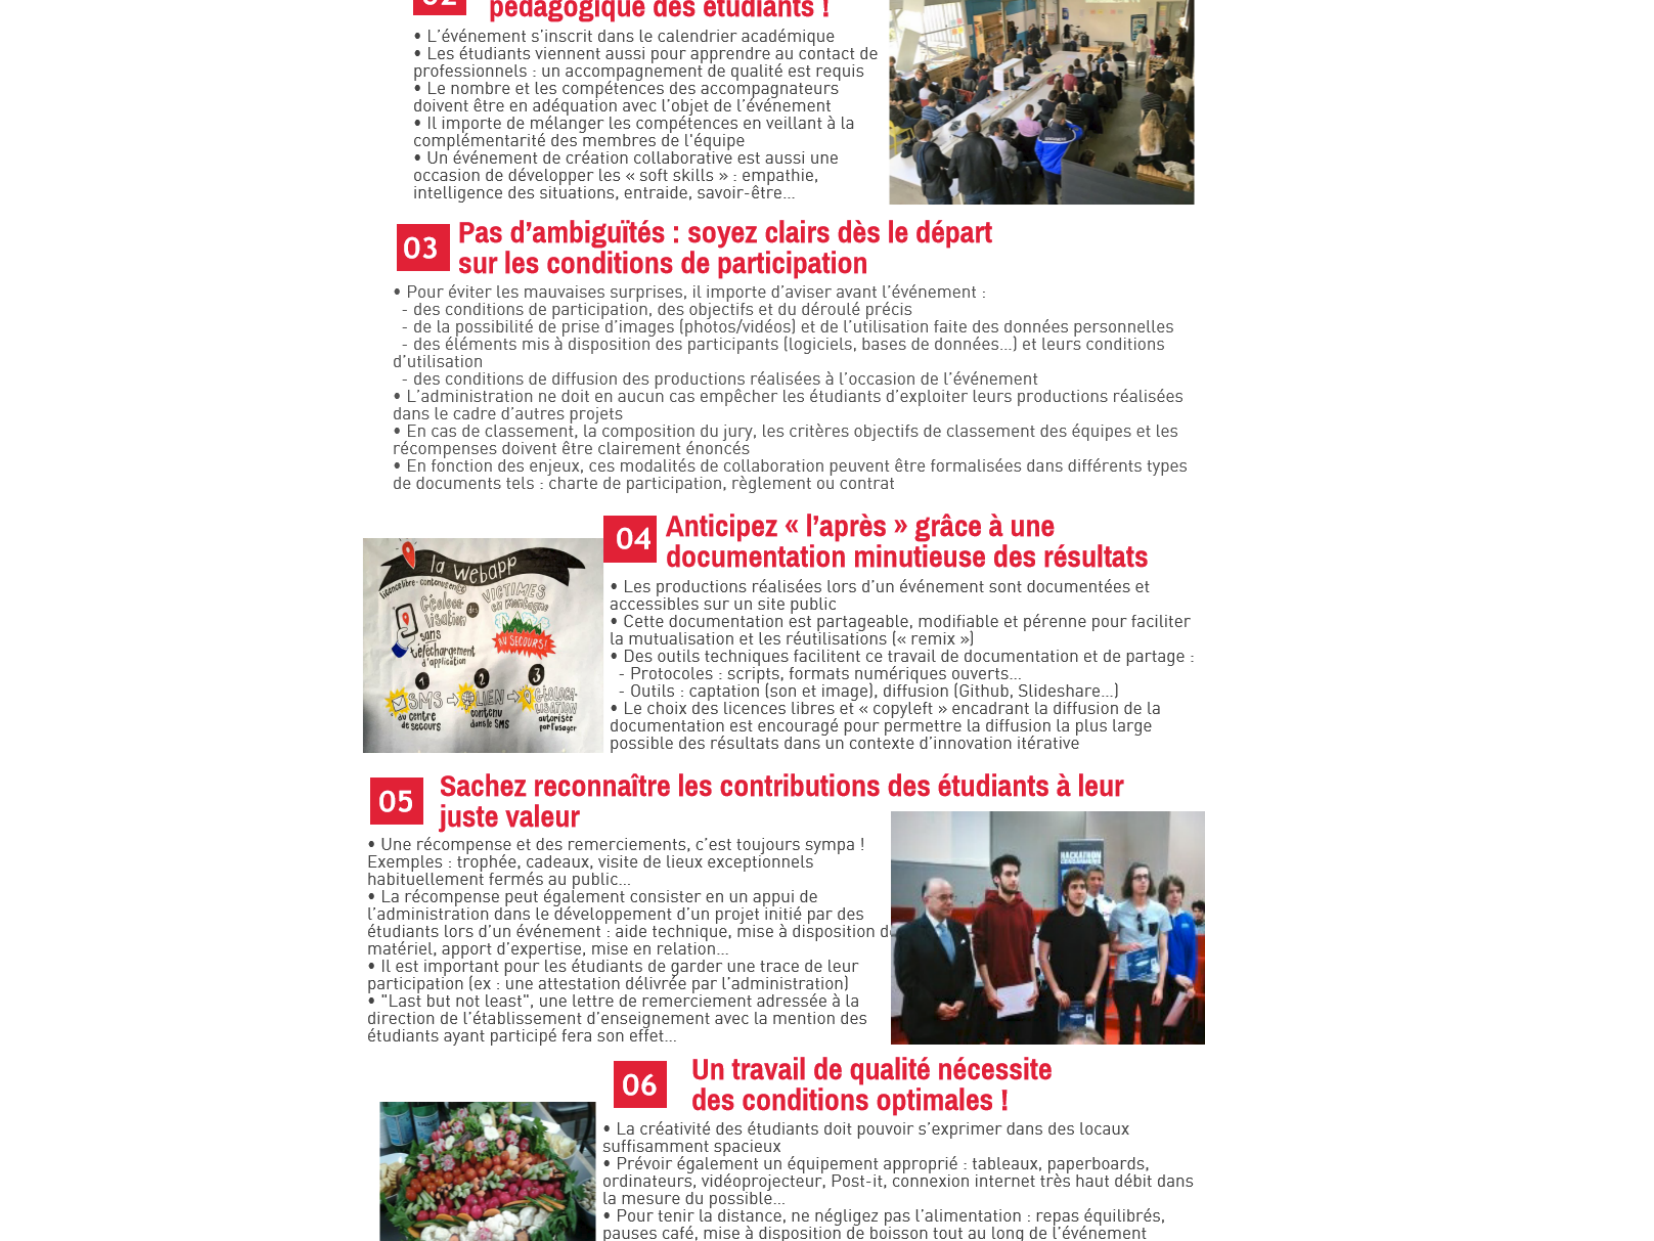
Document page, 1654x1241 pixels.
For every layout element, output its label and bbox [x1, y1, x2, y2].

picture [362, 0, 1205, 1241]
